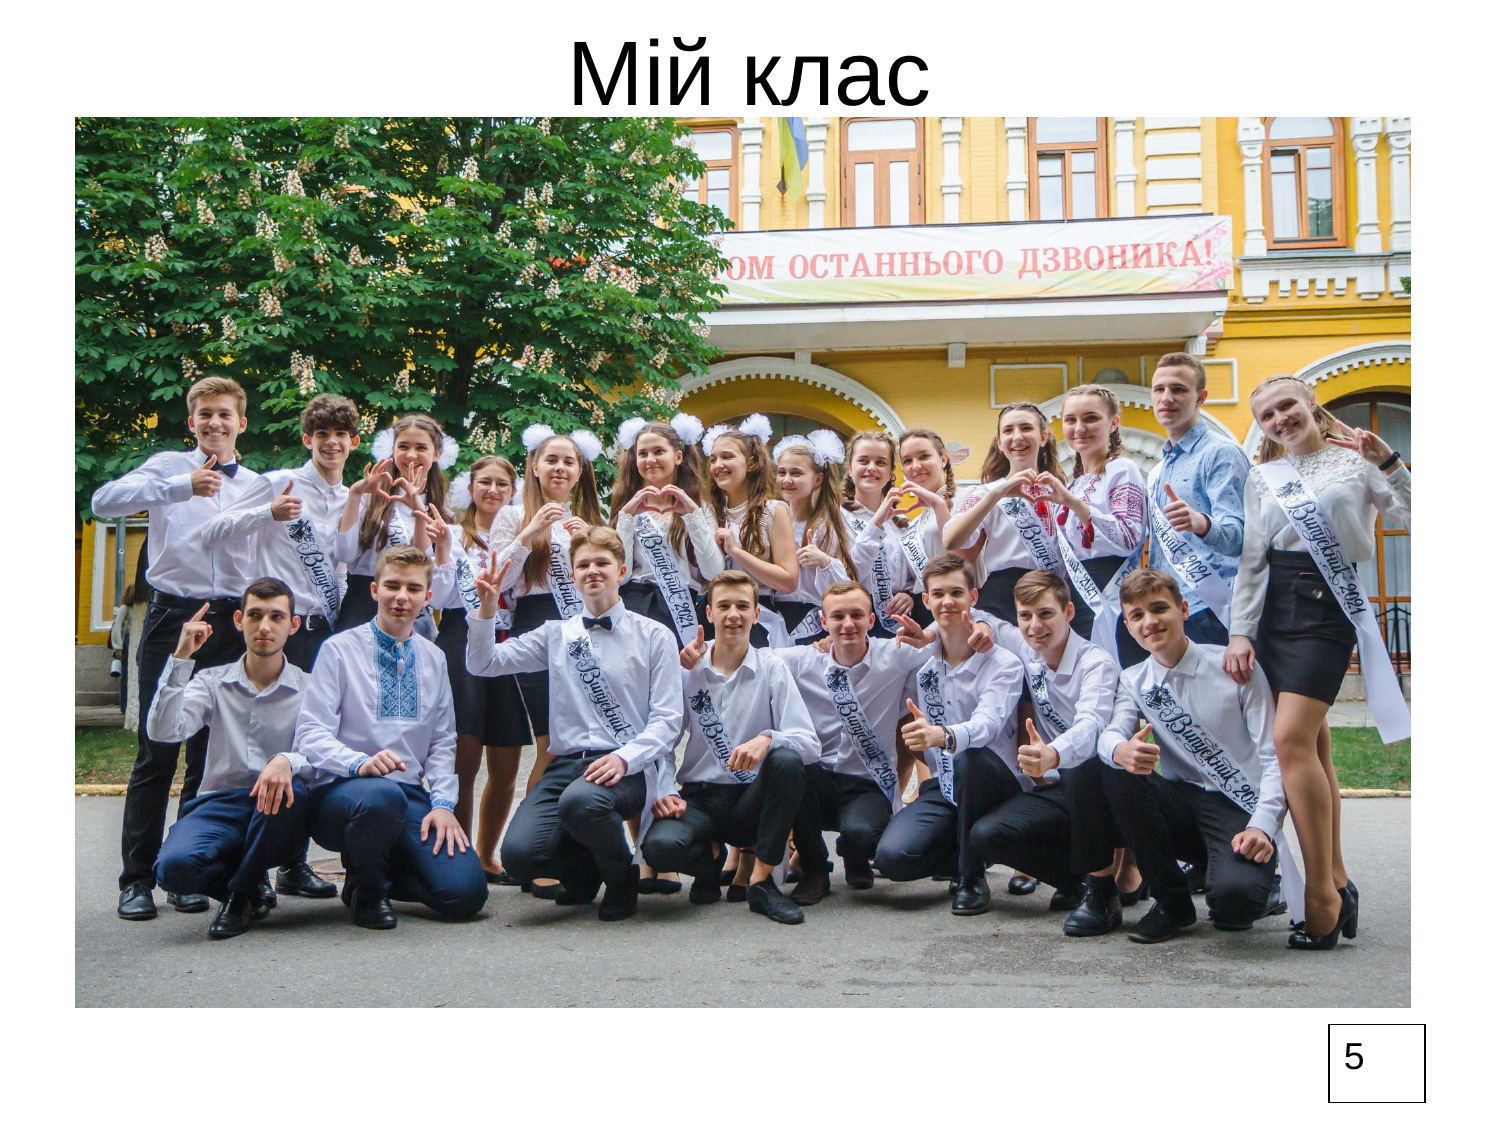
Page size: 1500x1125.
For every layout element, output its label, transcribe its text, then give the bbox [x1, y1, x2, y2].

text_box 5 [1328, 1024, 1426, 1103]
title Мій клас [75, 0, 1426, 139]
picture [75, 117, 1411, 1008]
